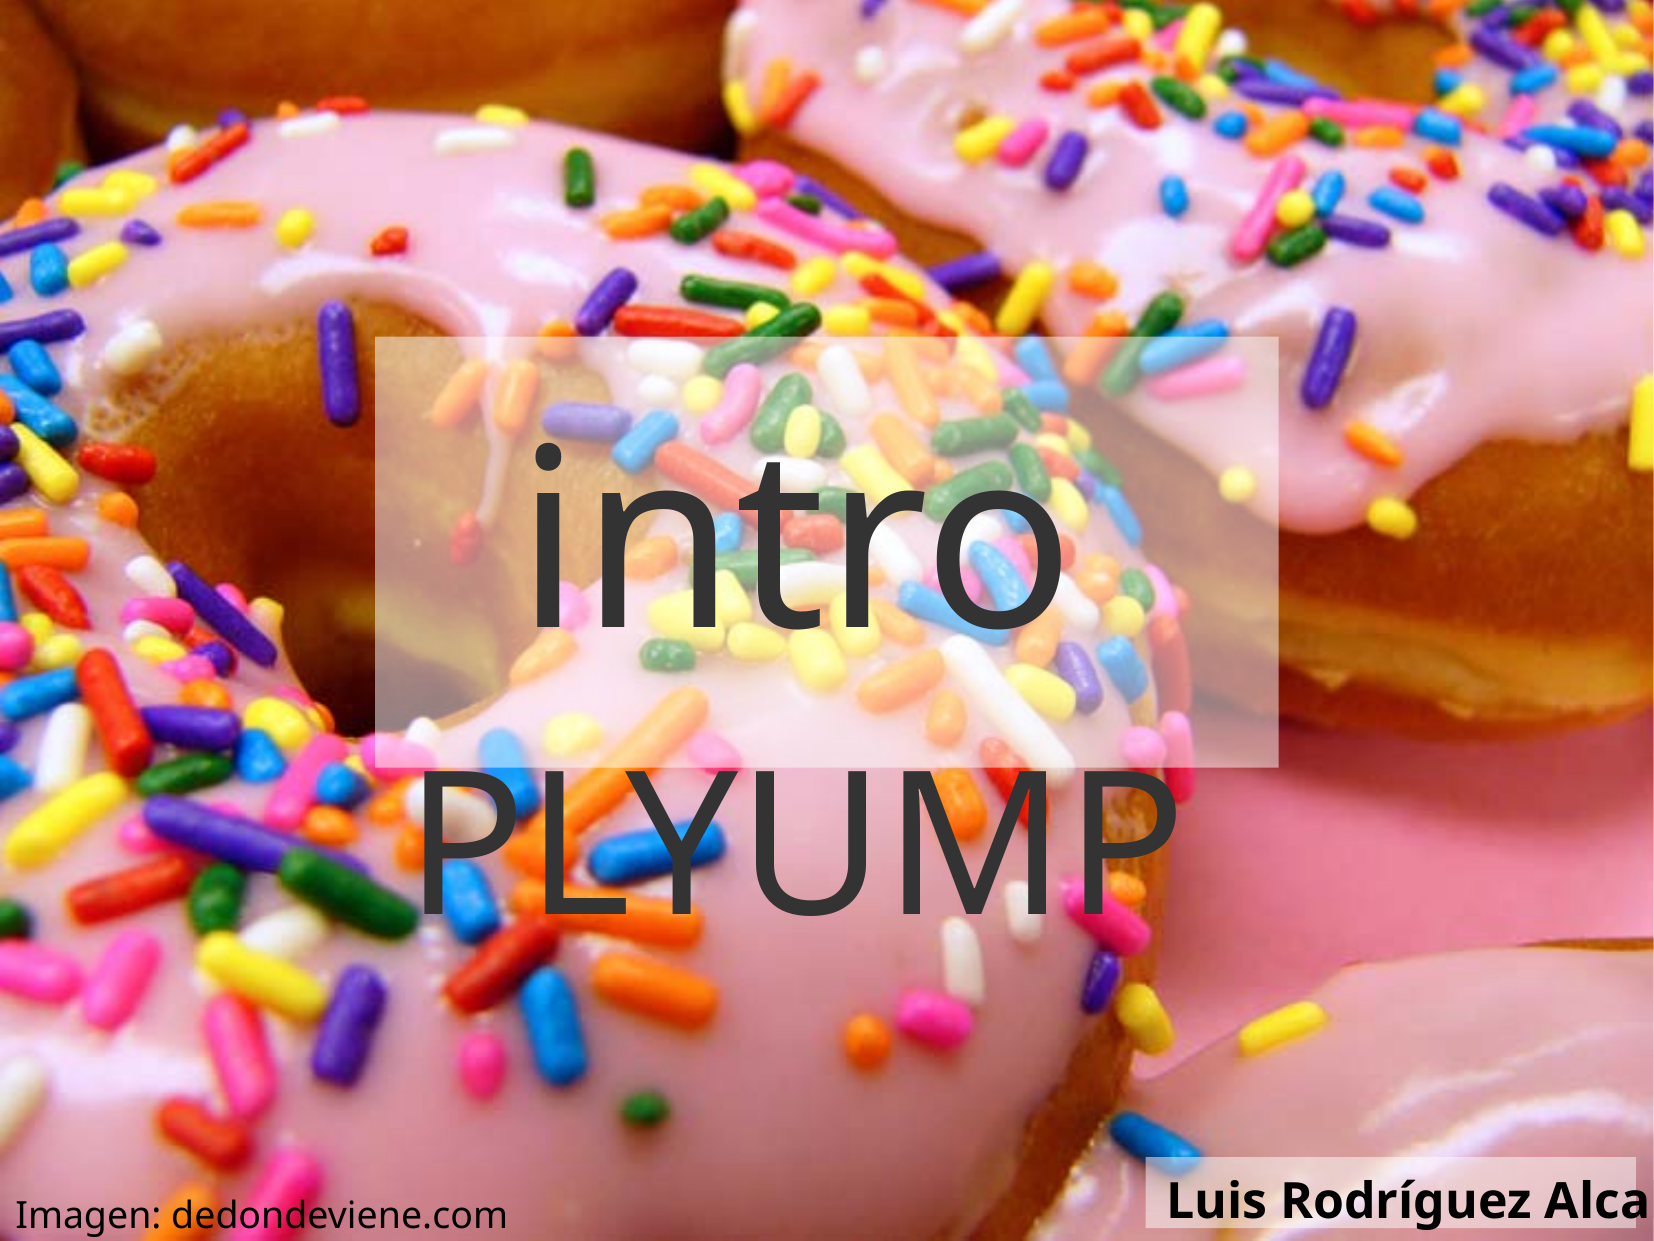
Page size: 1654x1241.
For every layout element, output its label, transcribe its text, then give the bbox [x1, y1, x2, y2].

text_box intro PLYUMP [390, 352, 1279, 742]
picture [0, 0, 1654, 1241]
text_box [1145, 1157, 1151, 1229]
text_box Imagen: dedondeviene.com [0, 1181, 482, 1238]
text_box Luis Rodríguez Alcalde [1151, 1157, 1654, 1229]
text_box [375, 336, 1279, 768]
